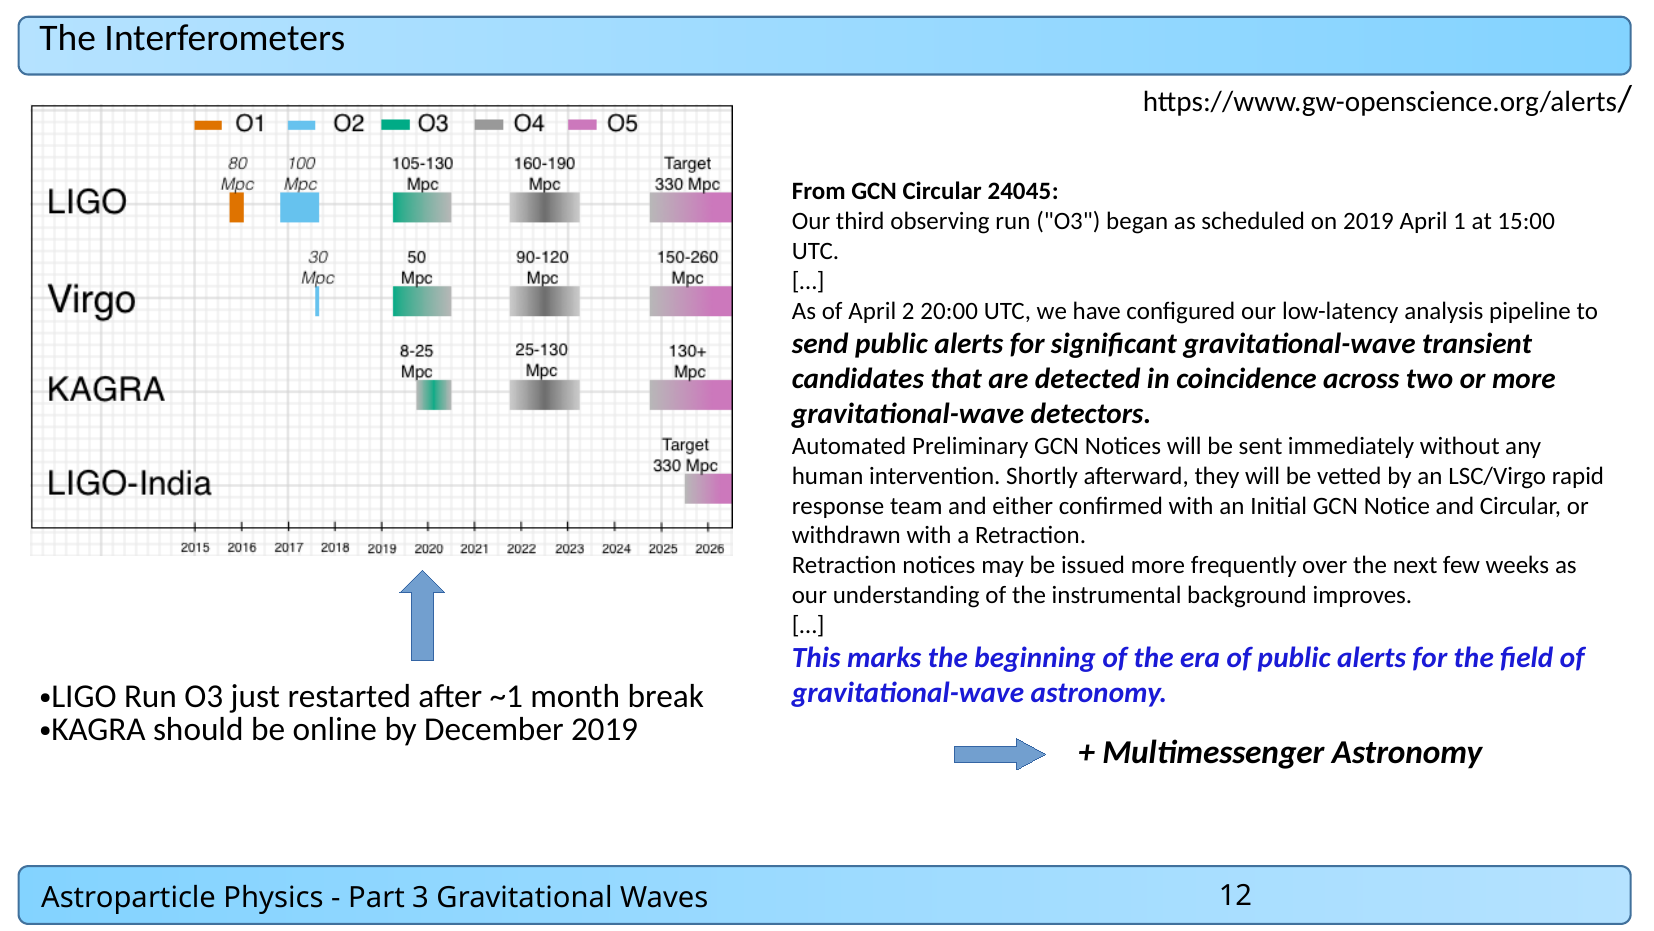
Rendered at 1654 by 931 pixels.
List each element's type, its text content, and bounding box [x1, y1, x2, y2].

text_box From GCN Circular 24045: Our third observing run ("O3") began as scheduled on 2019 April 1 at 15:00 UTC. […] As of April 2 20:00 UTC, we have configured our low-latency analysis pipeline to send public alerts for significant gravitational-wave transient candidates that are detected in coincidence across two or more gravitational-wave detectors. Automated Preliminary GCN Notices will be sent immediately without any human intervention. Shortly afterward, they will be vetted by an LSC/Virgo rapid response team and either confirmed with an Initial GCN Notice and Circular, or withdrawn with a Retraction. Retraction notices may be issued more frequently over the next few weeks as our understanding of the instrumental background improves. […] This marks the beginning of the era of public alerts for the field of gravitational-wave astronomy. [776, 167, 1622, 723]
text_box [399, 570, 445, 661]
text_box [954, 738, 1046, 770]
text_box The Interferometers [24, 15, 1628, 76]
text_box Astroparticle Physics - Part 3 Gravitational Waves [40, 876, 939, 931]
text_box https://www.gw-openscience.org/alerts/ [1128, 67, 1647, 127]
text_box + Multimessenger Astronomy [1063, 722, 1612, 778]
text_box [1218, 873, 1604, 931]
picture [30, 105, 733, 556]
text_box LIGO Run O3 just restarted after ~1 month break KAGRA should be online by December 2019 [24, 674, 955, 773]
